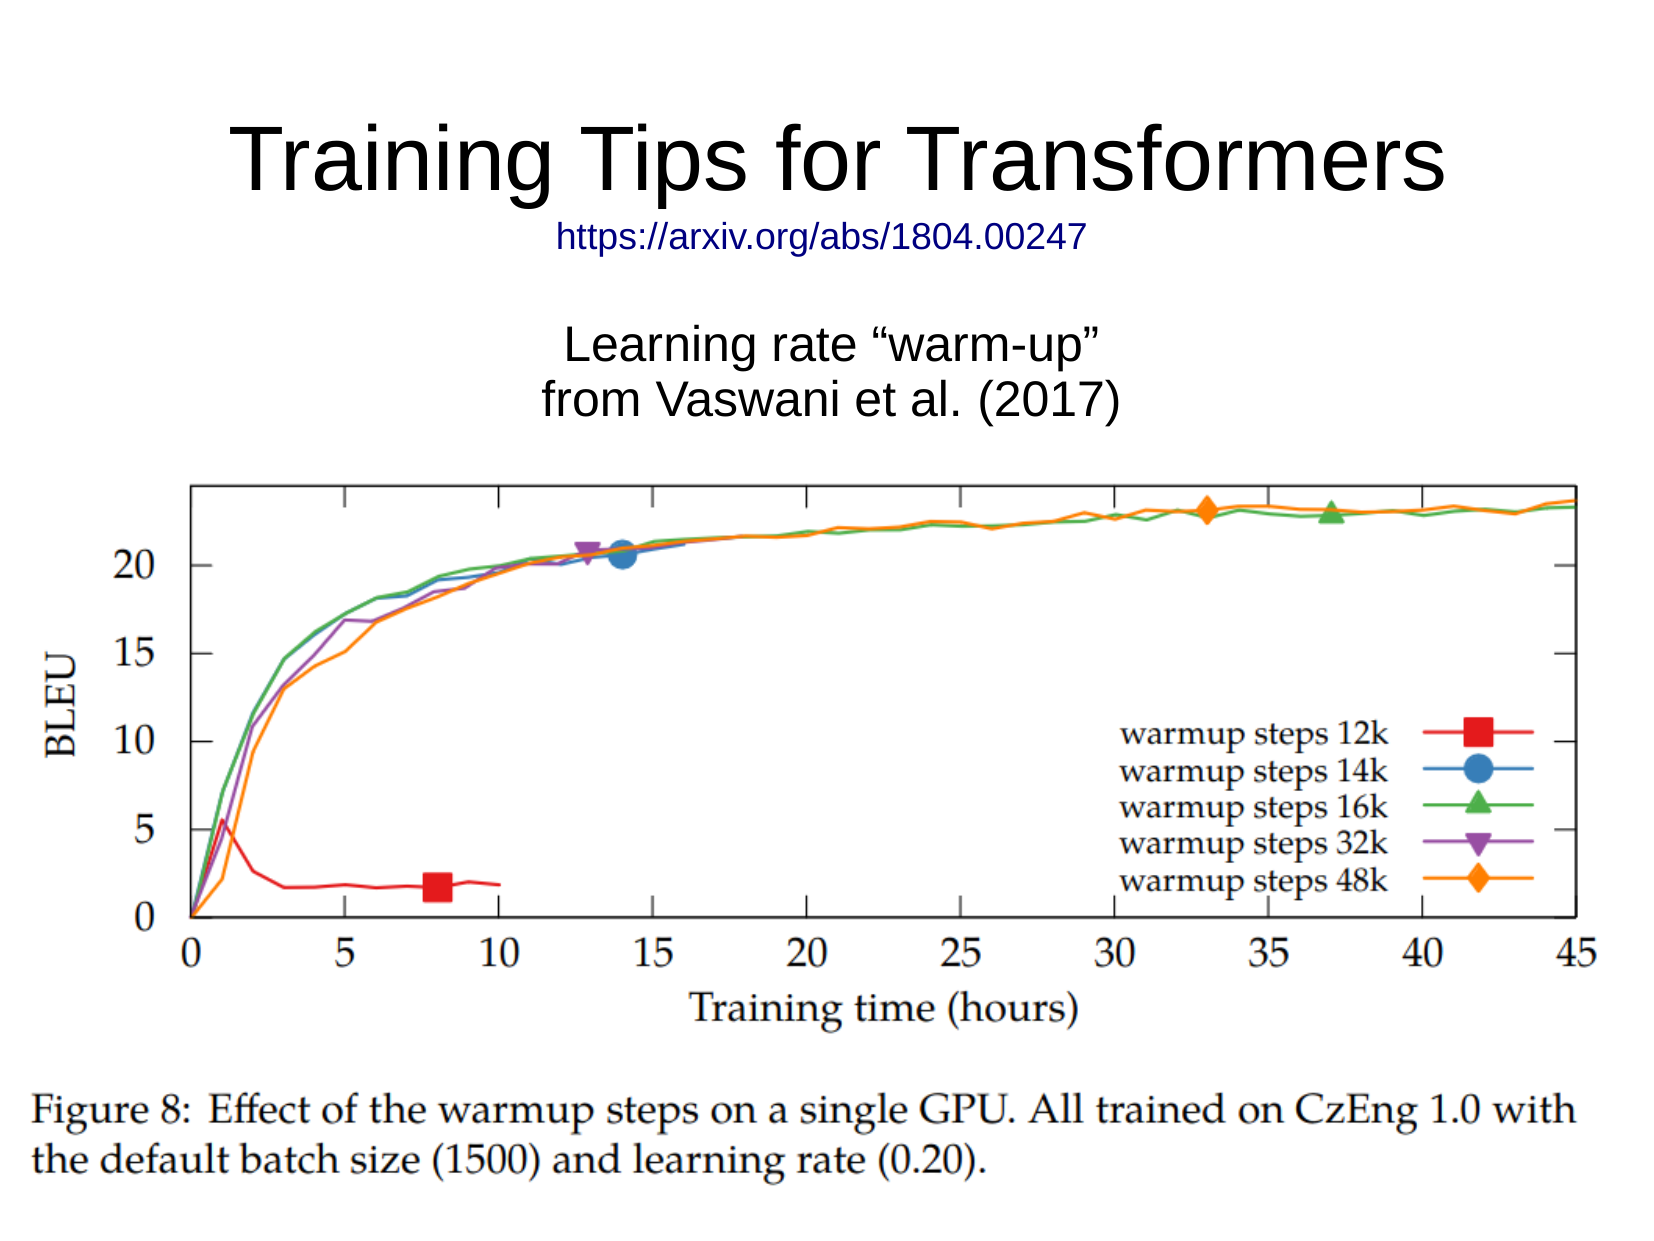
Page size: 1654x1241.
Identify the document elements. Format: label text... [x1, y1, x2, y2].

picture [26, 431, 1653, 1234]
text_box https://arxiv.org/abs/1804.00247 [541, 207, 1103, 265]
title Training Tips for Transformers [94, 55, 1583, 263]
text_box Learning rate “warm-up” from Vaswani et al. (2017) [378, 308, 1285, 431]
